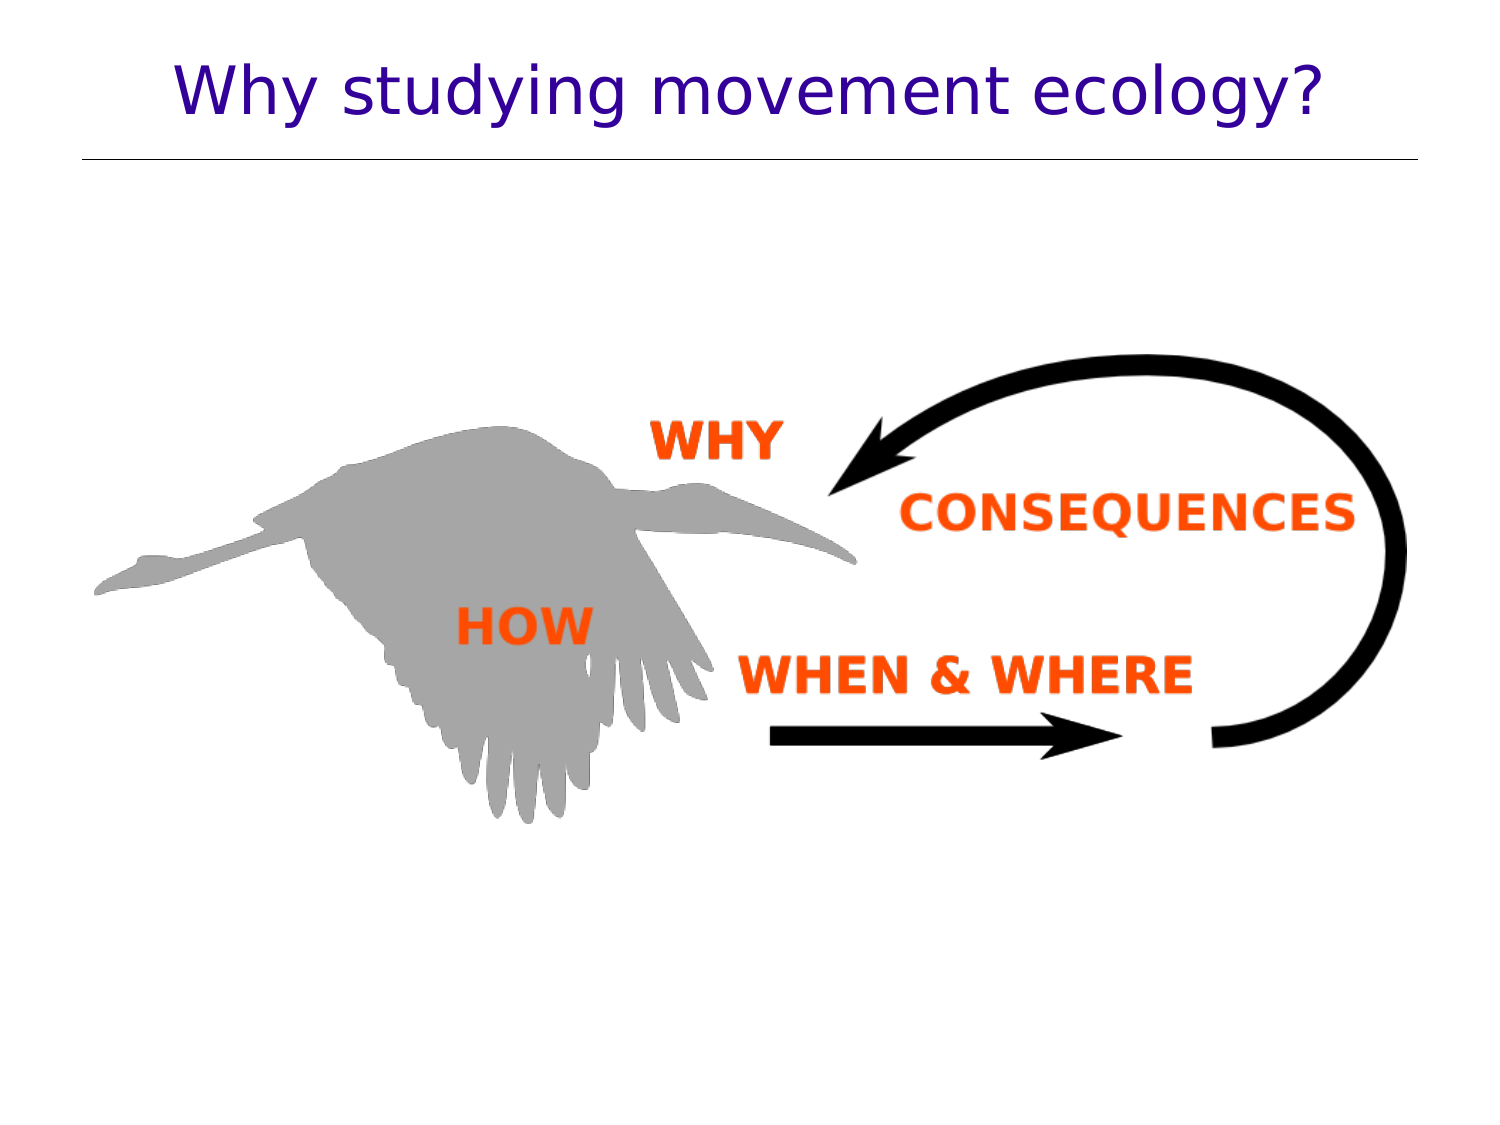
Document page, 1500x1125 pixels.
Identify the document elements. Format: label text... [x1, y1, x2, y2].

text_box Why studying movement ecology? [157, 45, 1343, 139]
picture [94, 354, 1407, 824]
